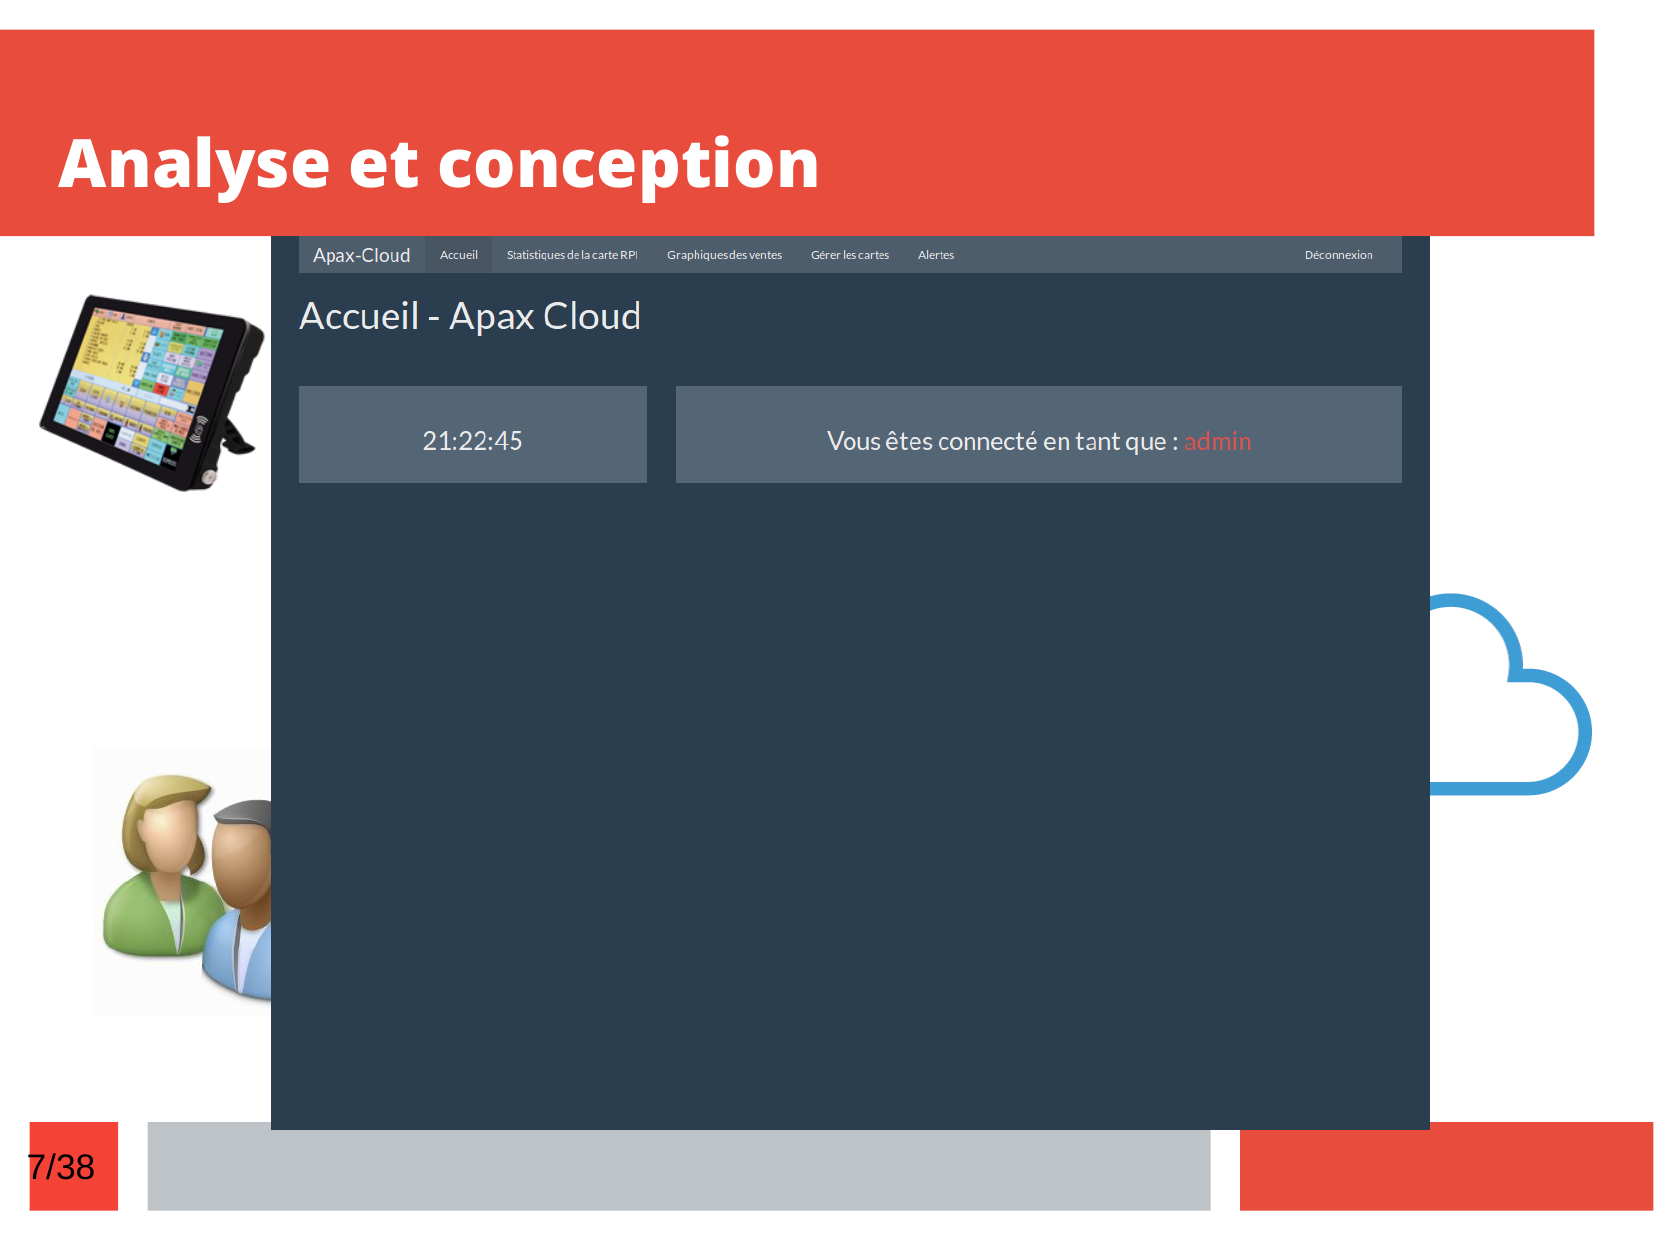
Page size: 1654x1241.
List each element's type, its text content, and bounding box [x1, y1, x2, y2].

text_box <numéro>/38 [11, 1139, 659, 1241]
title Analyse et conception [59, 59, 1595, 207]
picture [23, 236, 1607, 1130]
